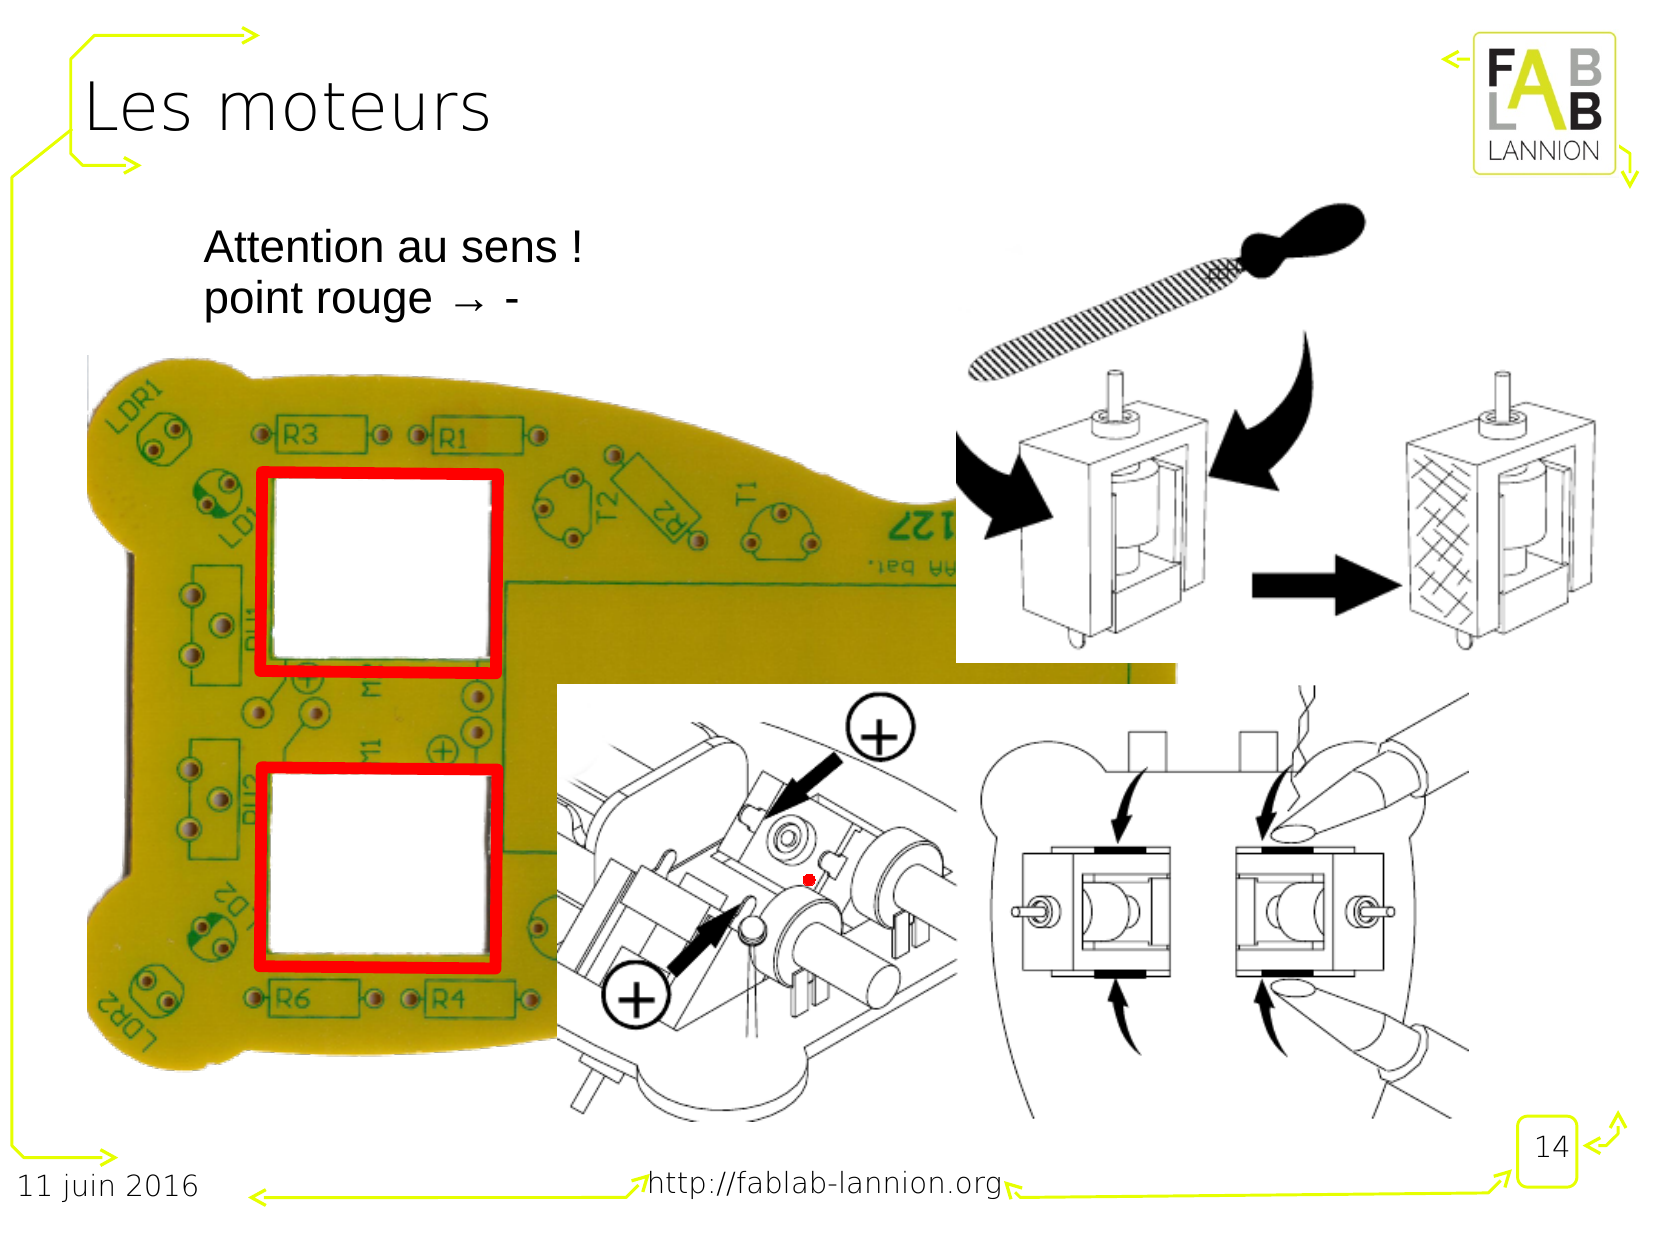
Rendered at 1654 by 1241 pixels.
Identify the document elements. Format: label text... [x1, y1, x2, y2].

picture [1470, 29, 1619, 178]
text_box Attention au sens ! point rouge → - [188, 213, 709, 331]
text_box [803, 874, 816, 886]
picture [87, 200, 1607, 1123]
title Les moteurs [82, 49, 1441, 166]
